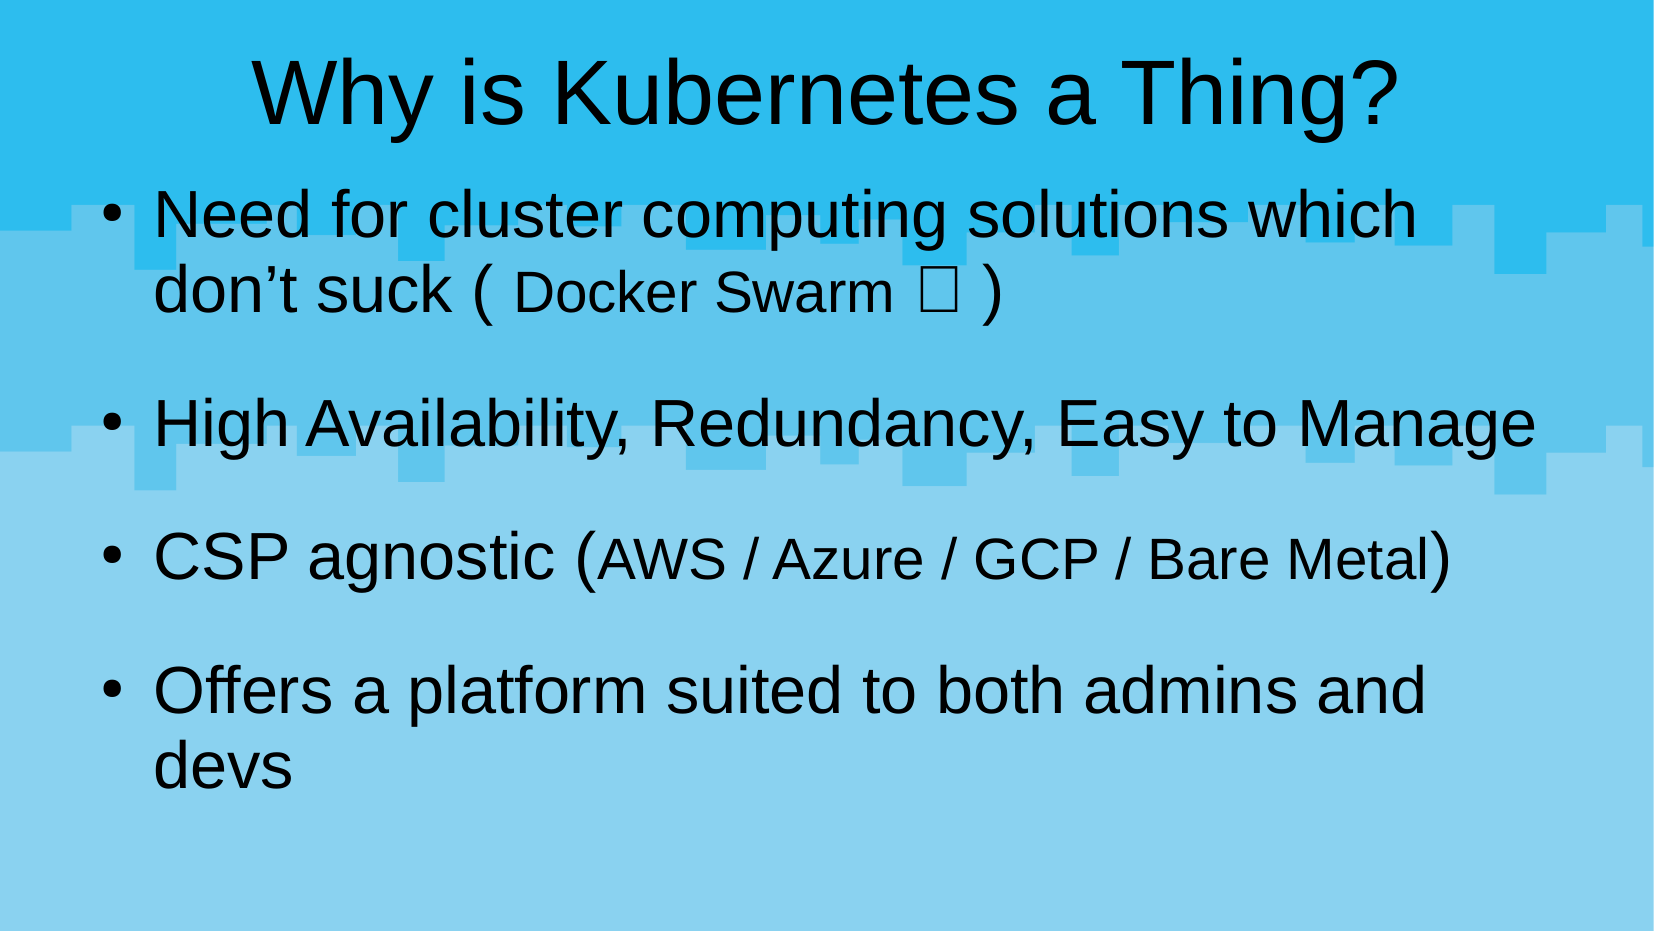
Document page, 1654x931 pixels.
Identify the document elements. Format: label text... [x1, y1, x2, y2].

picture [0, 0, 1654, 931]
list Need for cluster computing solutions which don’t suck ( Docker Swarm 🤮 ) High Availability, Redundancy, Easy to Manage CSP agnostic (AWS / Azure / GCP / Bare Metal) Offers a platform suited to both admins and devs [82, 177, 1571, 886]
title Why is Kubernetes a Thing? [82, 37, 1571, 148]
